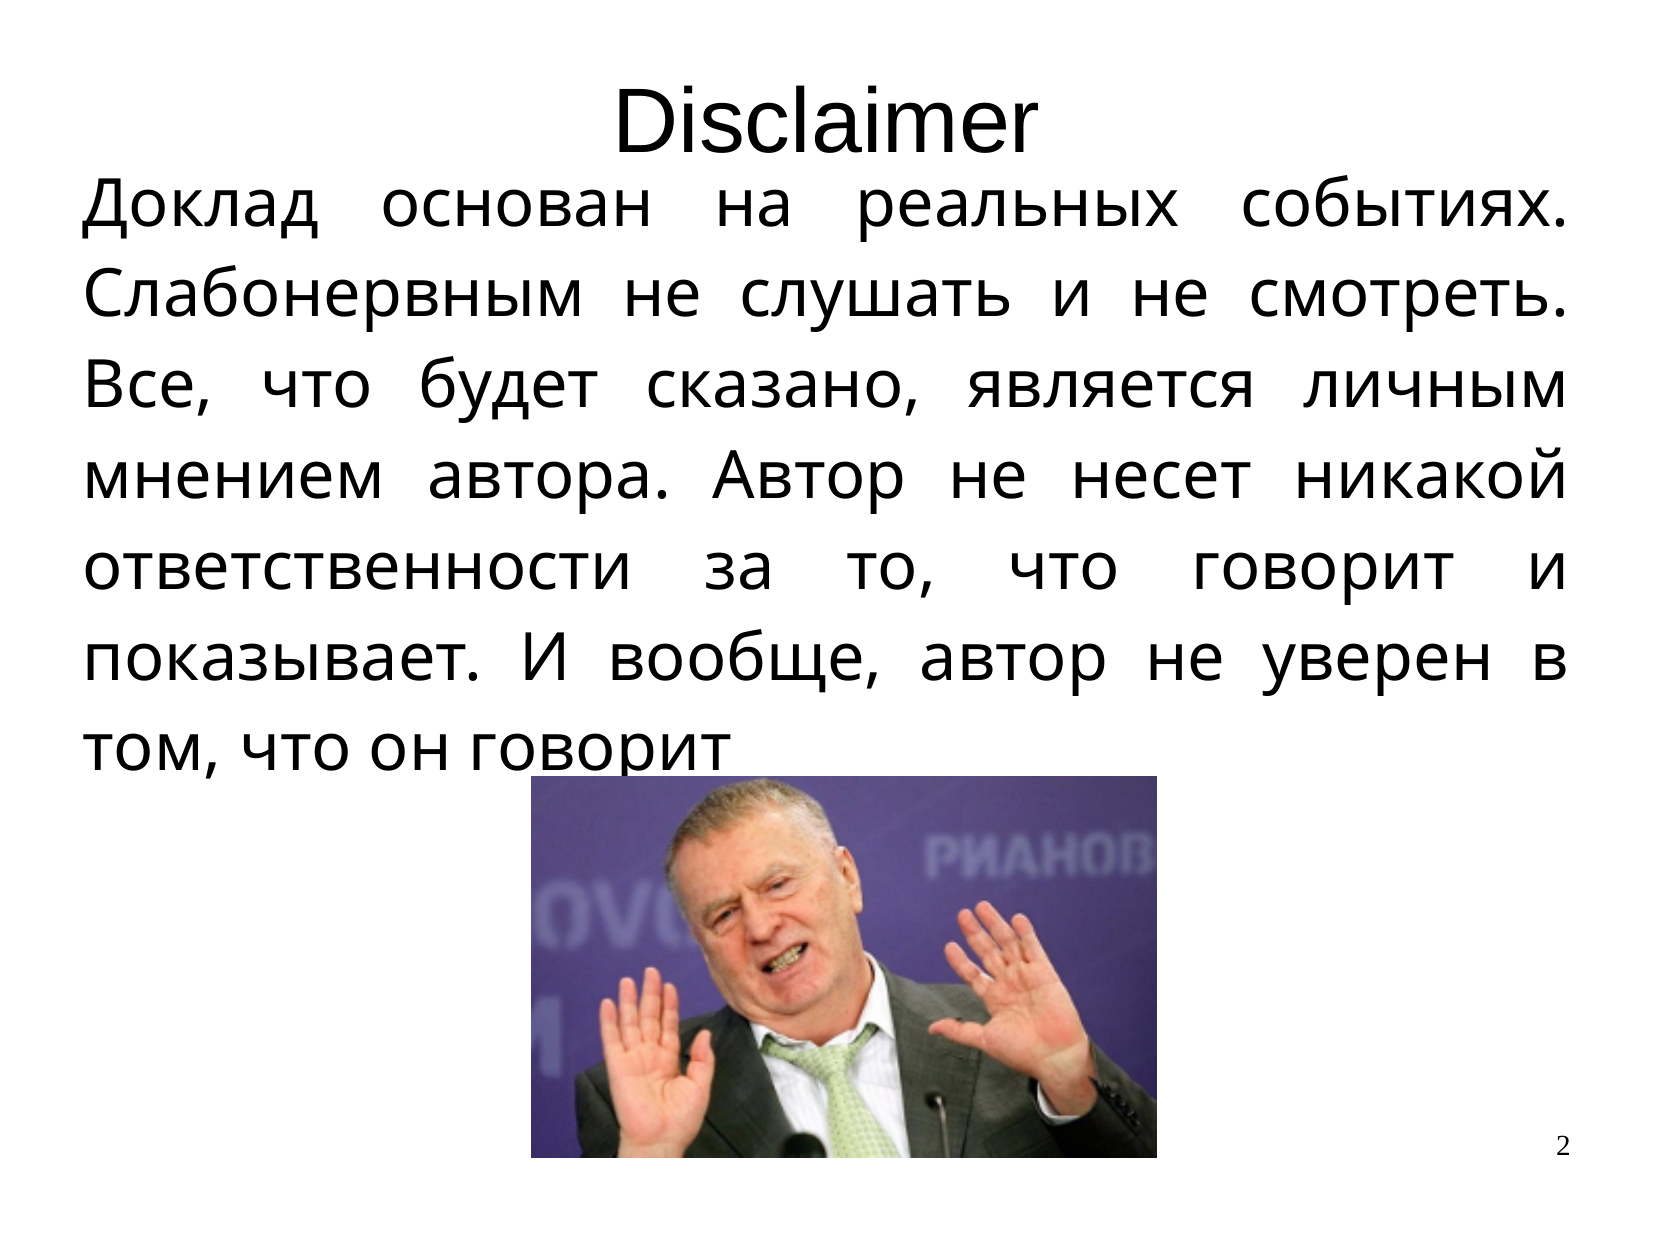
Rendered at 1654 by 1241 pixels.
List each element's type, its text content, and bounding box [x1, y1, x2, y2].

title Disclaimer [82, 17, 1571, 165]
subtitle Доклад основан на реальных событиях. Слабонервным не слушать и не смотреть. Все, что будет сказано, является личным мнением автора. Автор не несет никакой ответственности за то, что говорит и показывает. И вообще, автор не уверен в том, что он говорит [82, 165, 1571, 780]
picture [531, 776, 1157, 1158]
